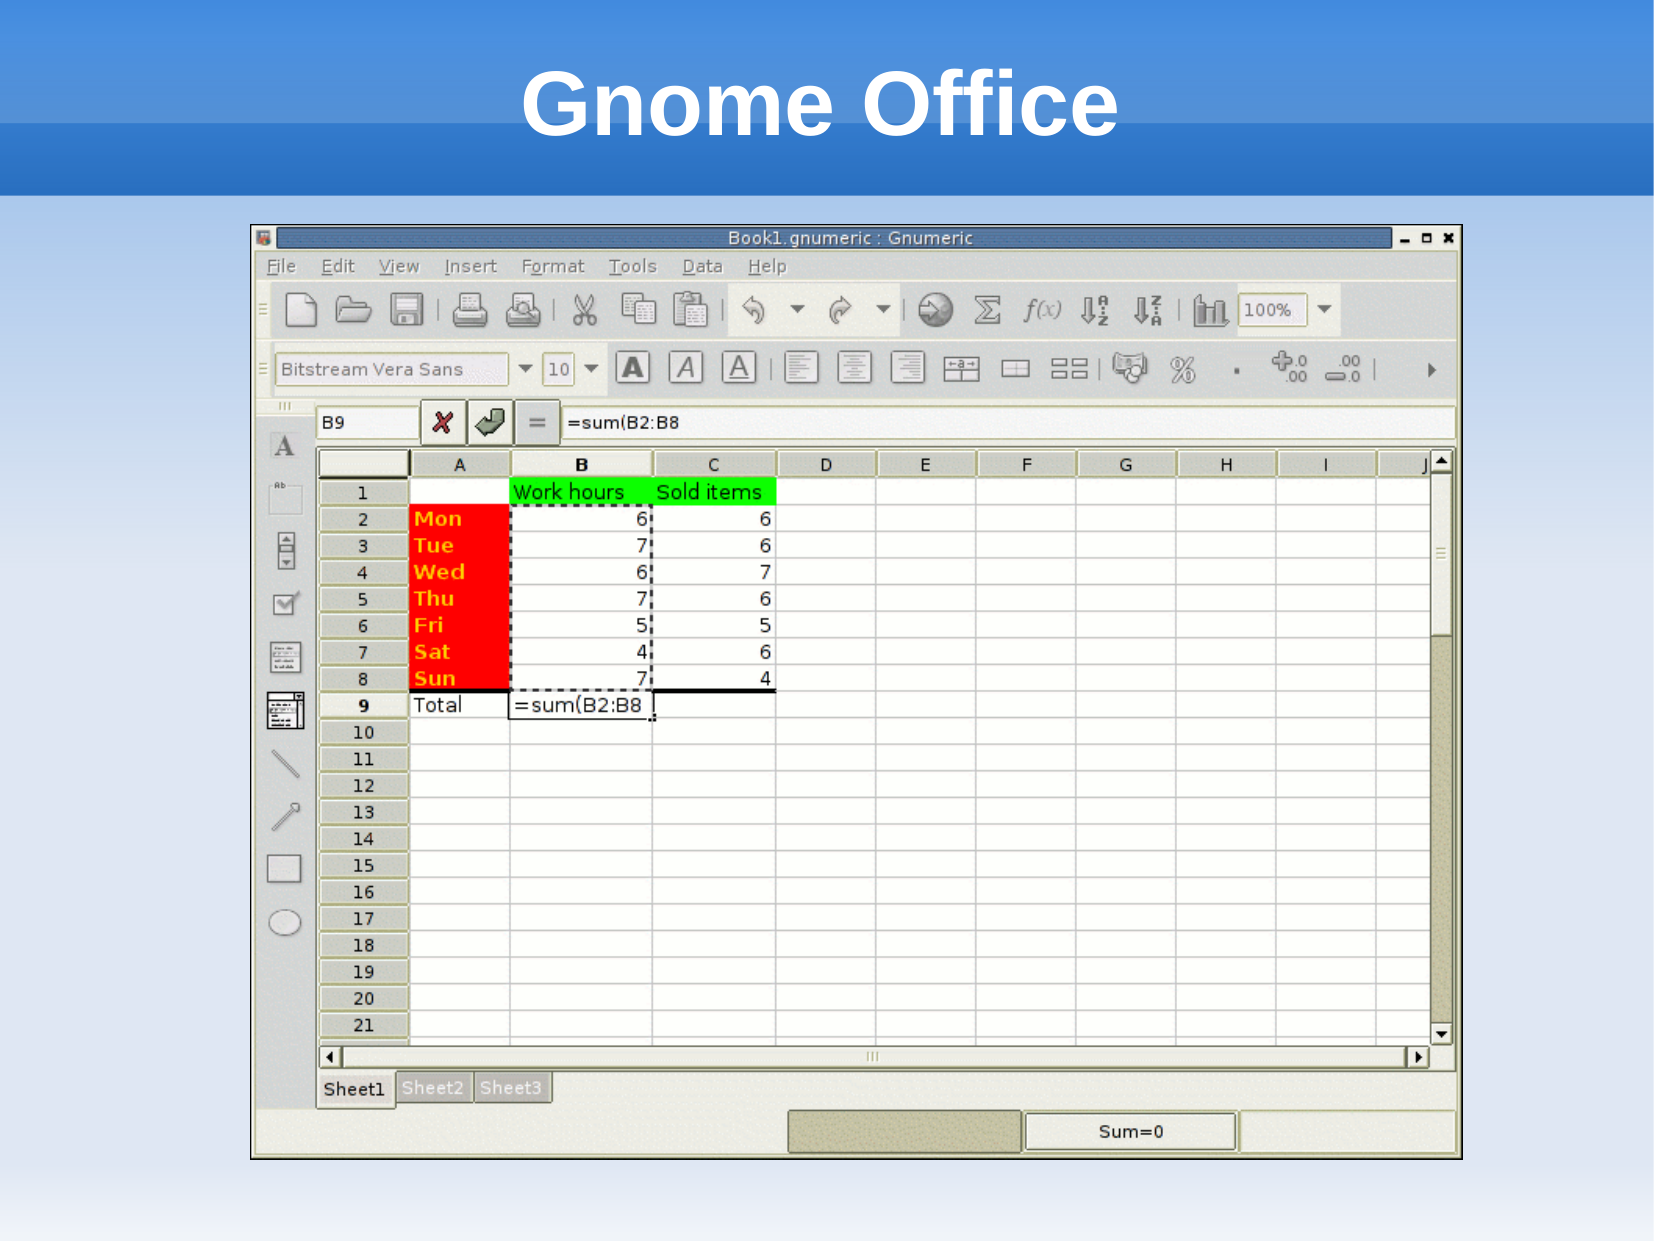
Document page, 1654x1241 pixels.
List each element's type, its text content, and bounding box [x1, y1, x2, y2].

picture [0, 0, 1654, 1241]
title Gnome Office [76, 7, 1565, 200]
